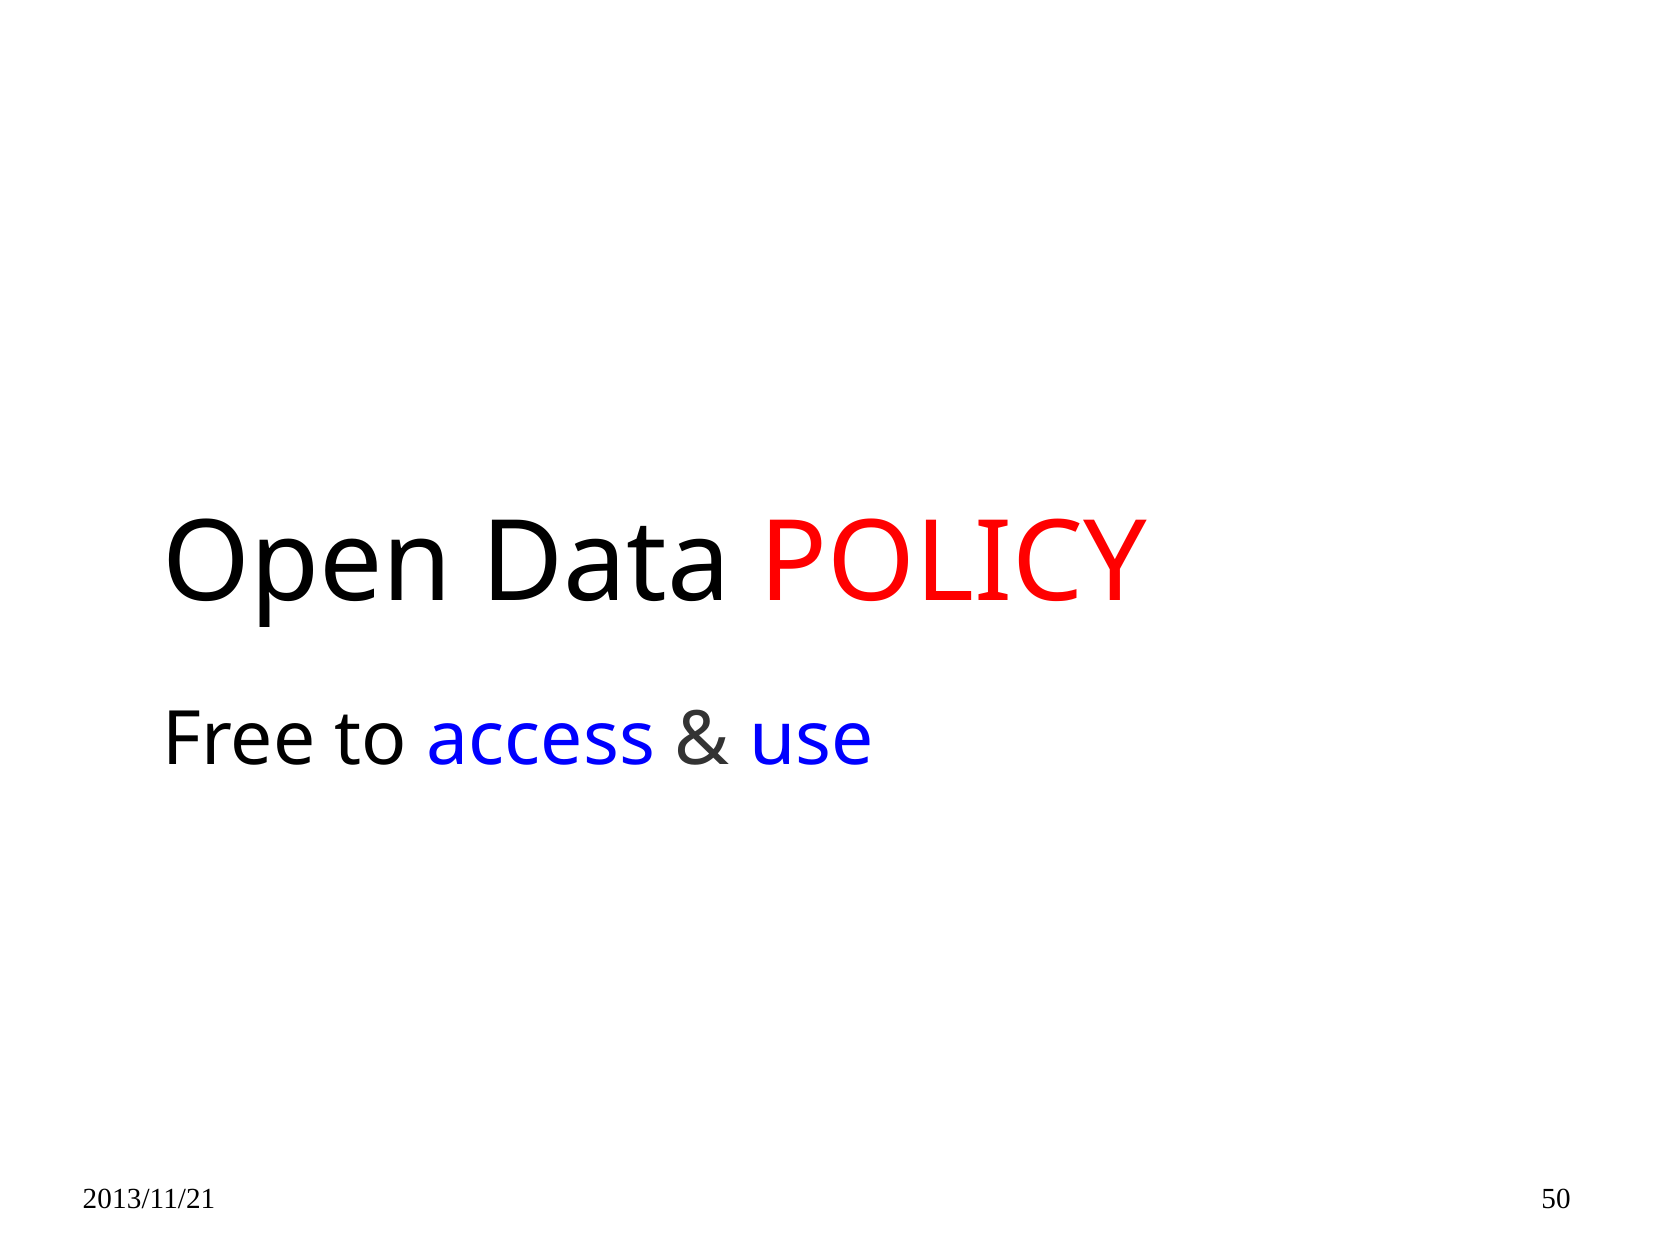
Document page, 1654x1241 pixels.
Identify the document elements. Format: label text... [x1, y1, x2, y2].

text_box Open Data POLICY Free to access & use [147, 395, 1506, 675]
